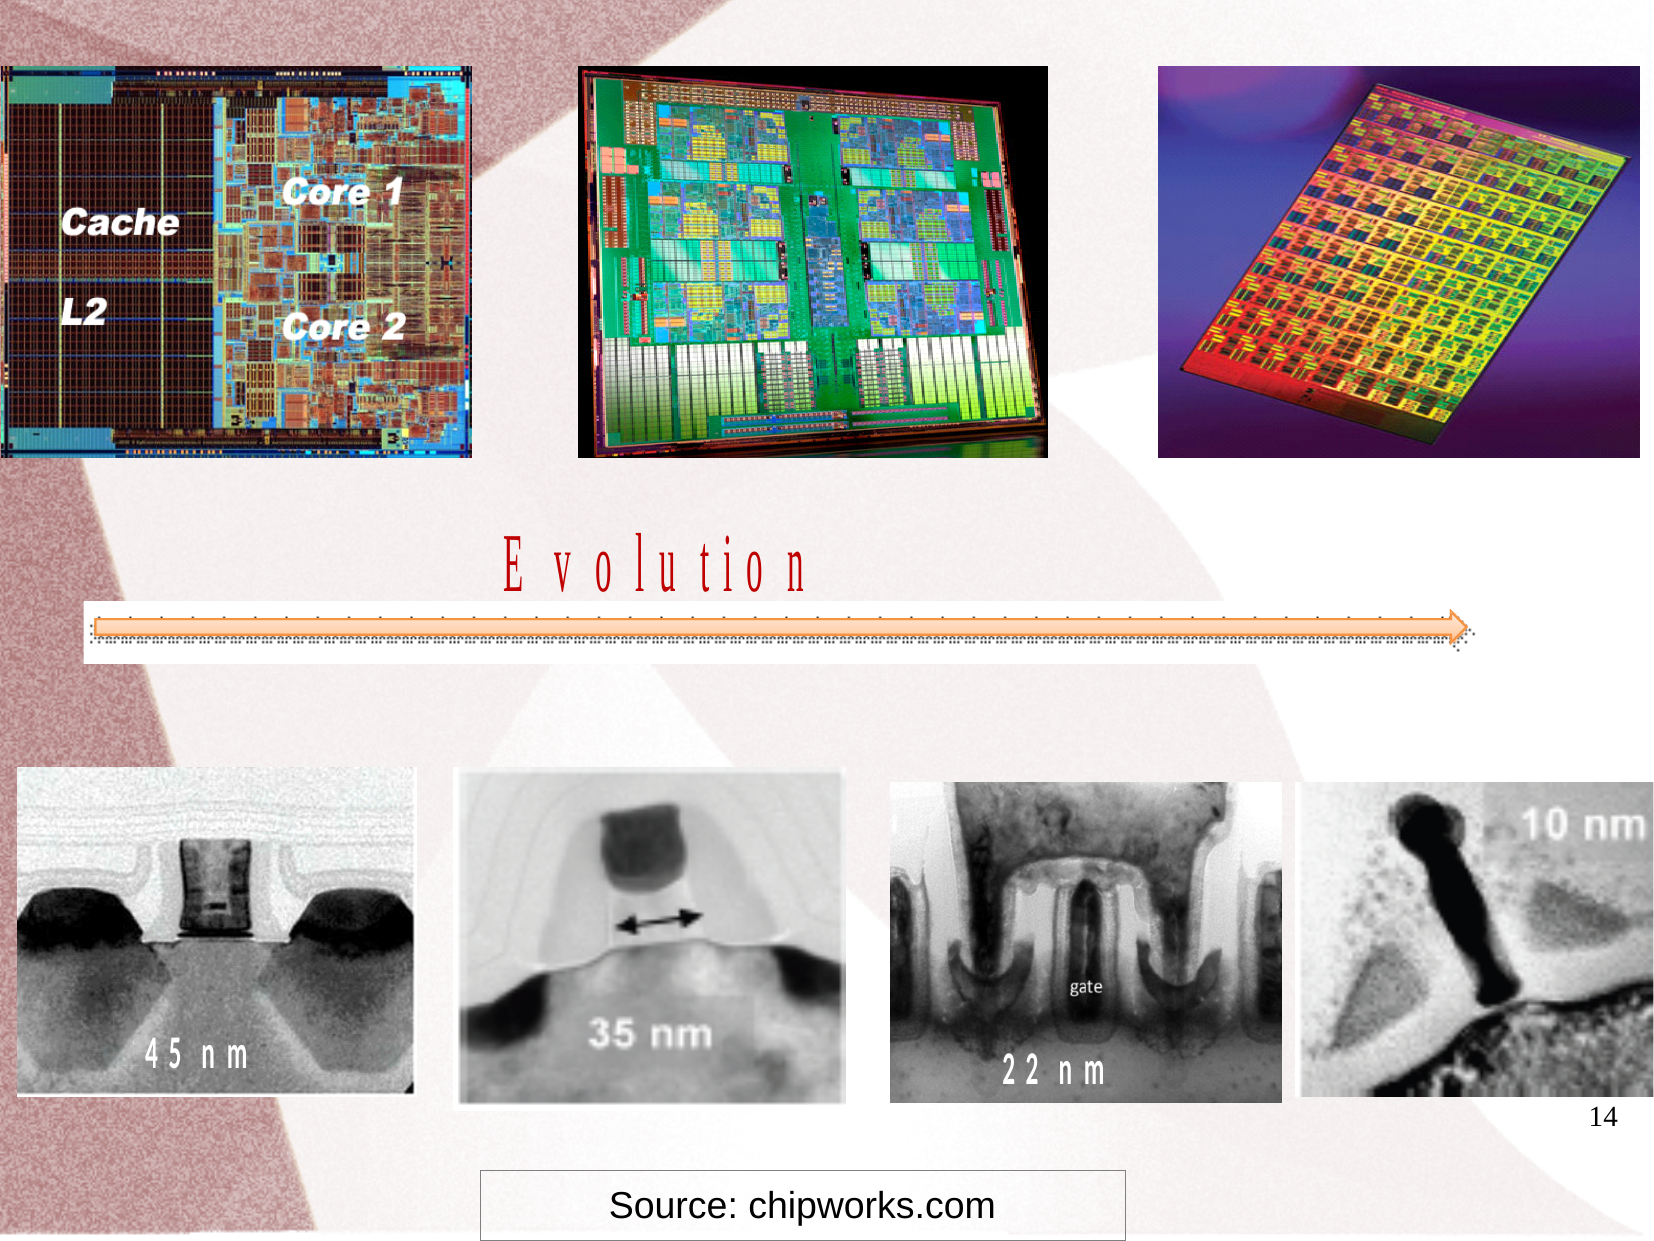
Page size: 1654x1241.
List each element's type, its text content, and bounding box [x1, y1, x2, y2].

picture [0, 0, 1654, 1241]
text_box Source: chipworks.com [480, 1170, 1126, 1241]
